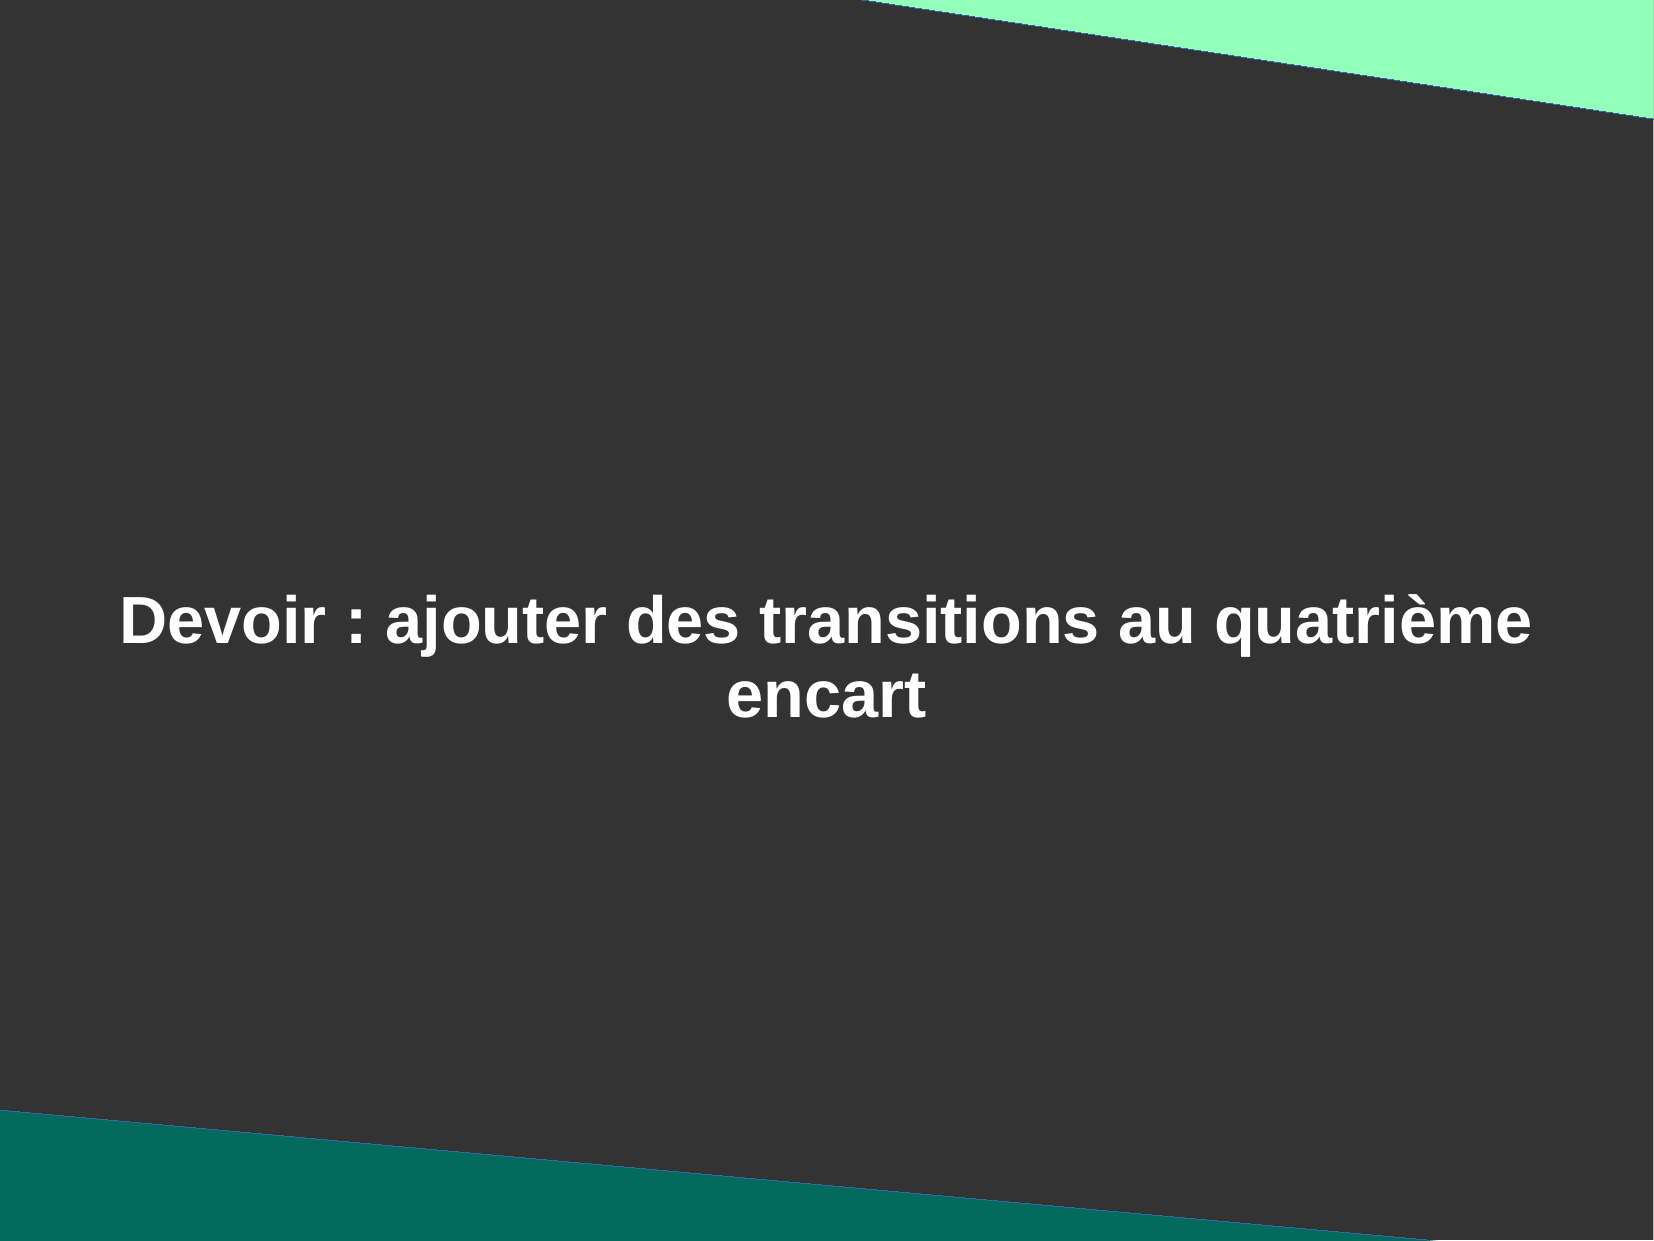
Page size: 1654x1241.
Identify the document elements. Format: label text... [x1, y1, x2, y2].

text_box [862, 0, 1654, 120]
title Devoir : ajouter des transitions au quatrième encart [52, 582, 1601, 733]
